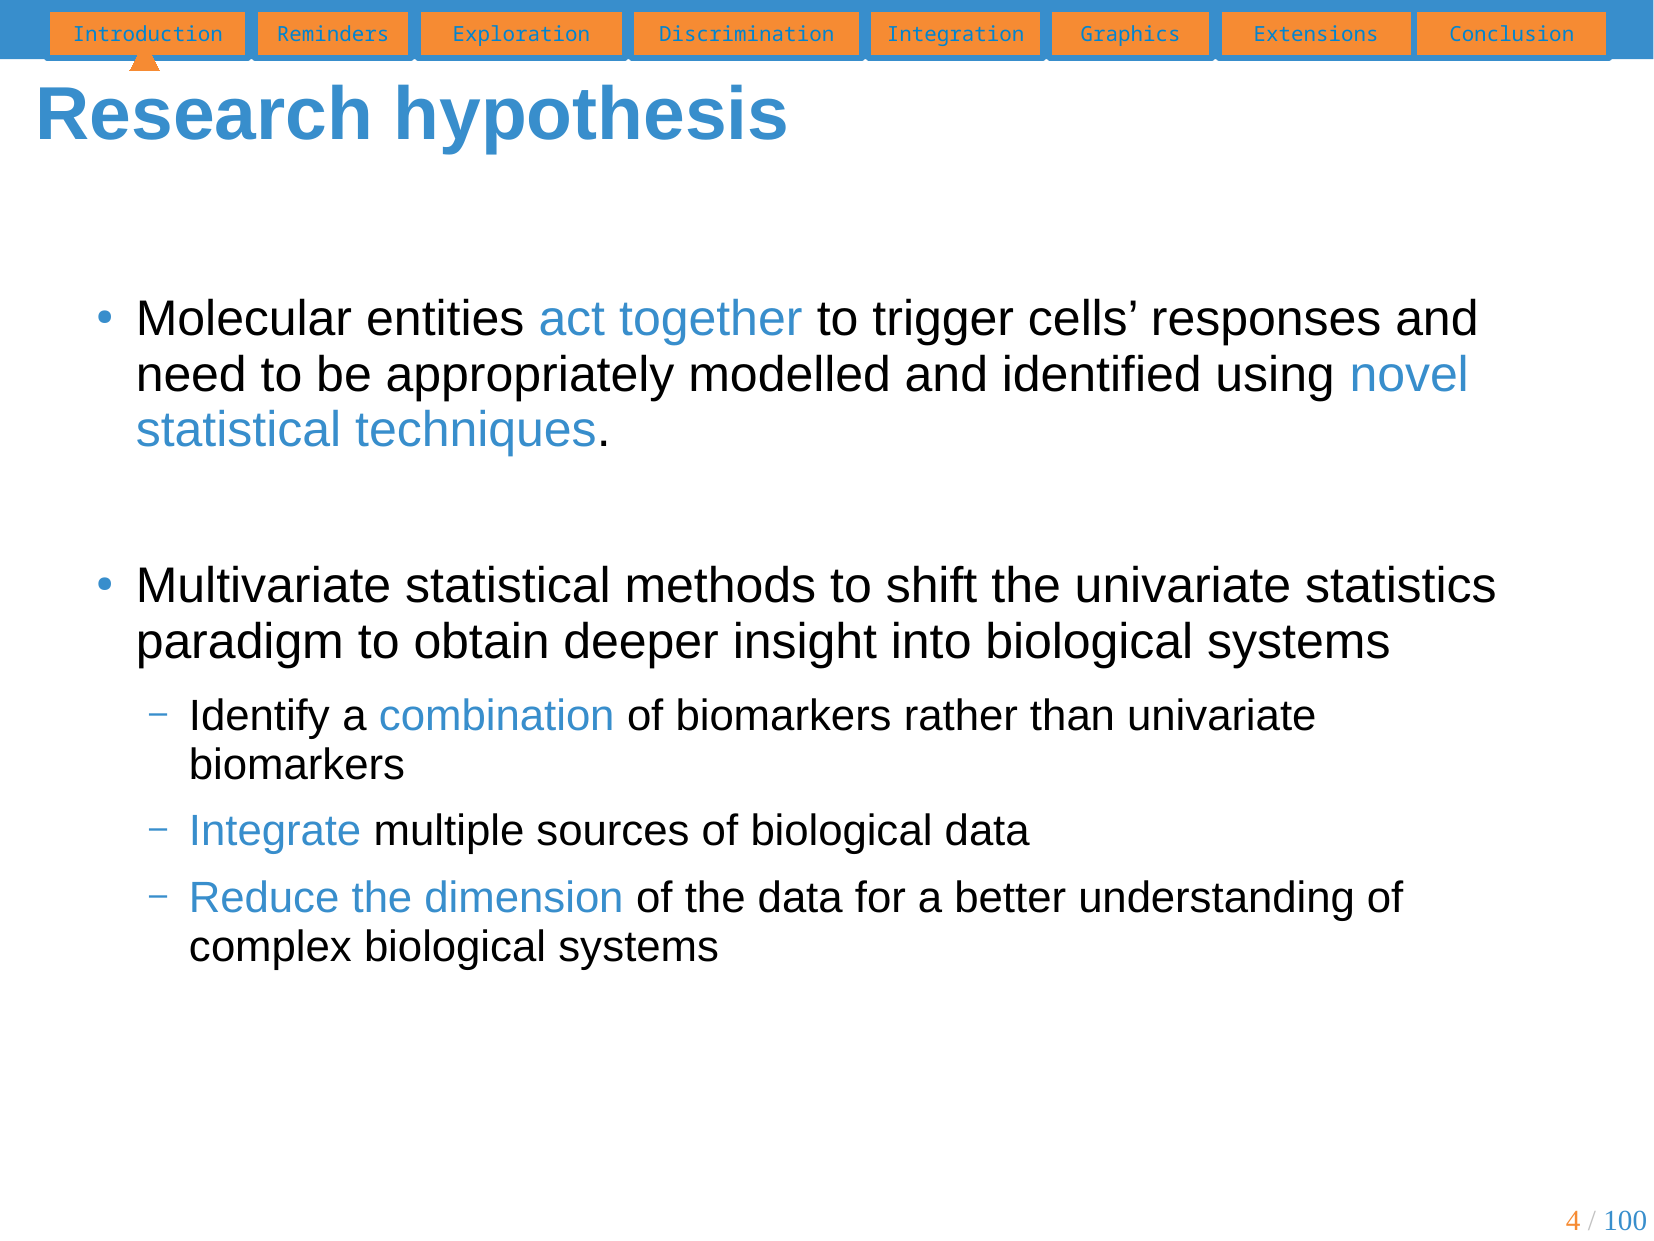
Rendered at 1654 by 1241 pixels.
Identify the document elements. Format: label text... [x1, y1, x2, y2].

title Research hypothesis [35, 61, 1571, 166]
list Molecular entities act together to trigger cells’ responses and need to be appropriately modelled and identified using novel statistical techniques. Multivariate statistical methods to shift the univariate statistics paradigm to obtain deeper insight into biological systems Identify a combination of biomarkers rather than univariate biomarkers Integrate multiple sources of biological data Reduce the dimension of the data for a better understanding of complex biological systems [82, 290, 1538, 1010]
text_box [129, 41, 160, 71]
